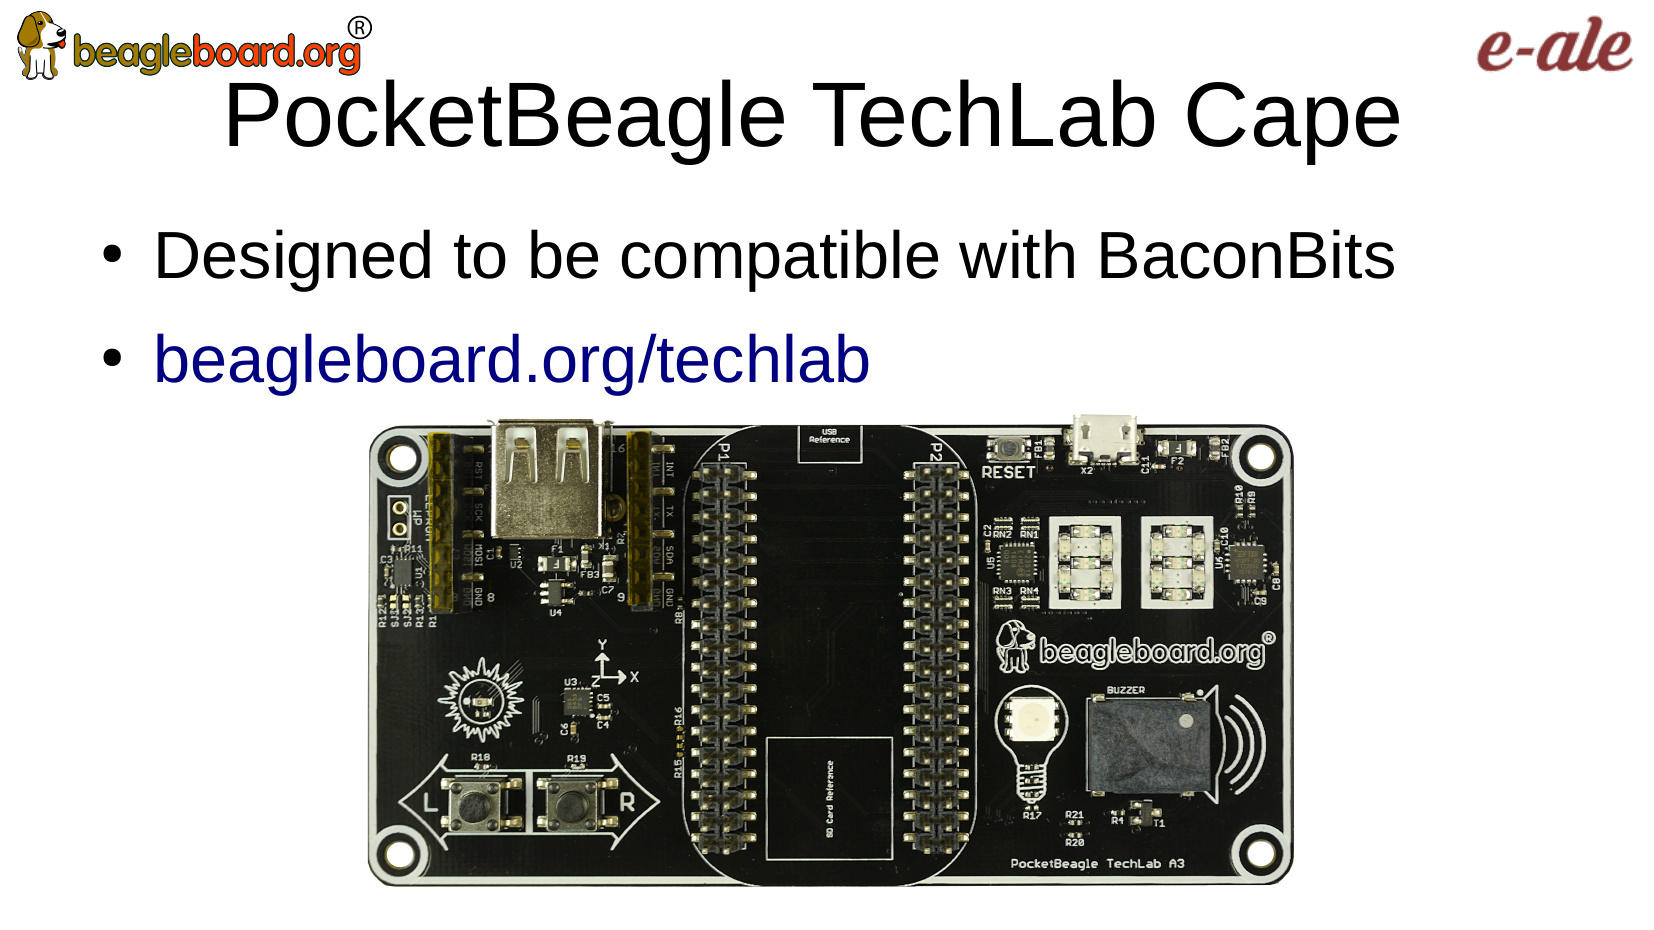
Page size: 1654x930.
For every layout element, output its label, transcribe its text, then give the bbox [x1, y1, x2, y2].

picture [349, 394, 1313, 908]
picture [17, 11, 372, 80]
list Designed to be compatible with BaconBits beagleboard.org/techlab [82, 217, 1571, 757]
picture [1475, 14, 1636, 74]
title PocketBeagle TechLab Cape [82, 37, 1571, 193]
